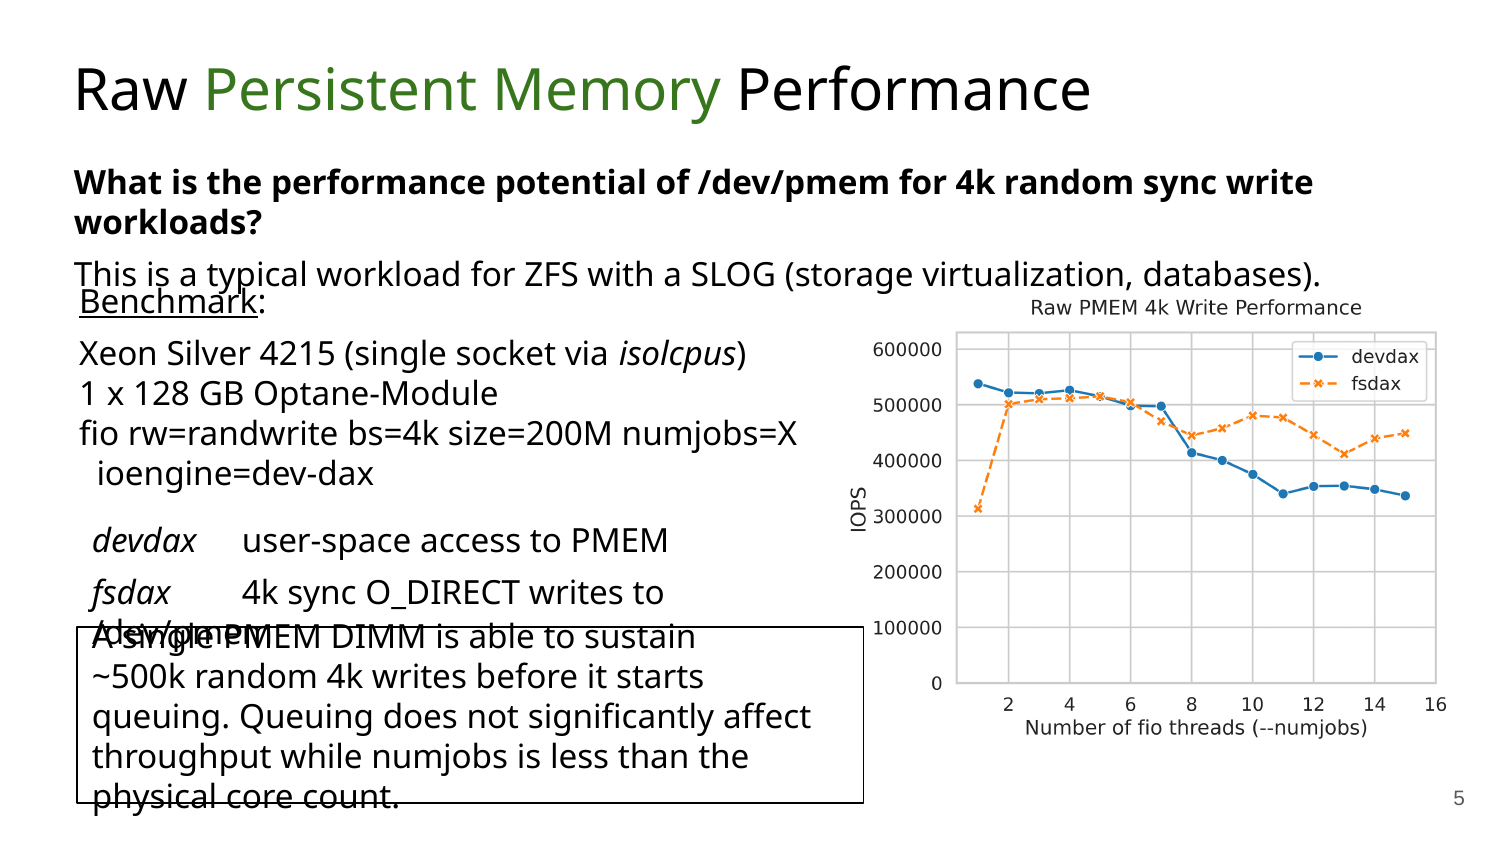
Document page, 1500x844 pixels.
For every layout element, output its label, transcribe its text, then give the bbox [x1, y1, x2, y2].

picture [826, 277, 1469, 760]
text_box What is the performance potential of /dev/pmem for 4k random sync write workloads? This is a typical workload for ZFS with a SLOG (storage virtualization, databases). [58, 146, 1406, 278]
picture [1050, 278, 1058, 284]
text_box A single PMEM DIMM is able to sustain ~500k random 4k writes before it starts queuing. Queuing does not significantly affect throughput while numjobs is less than the physical core count. [76, 626, 864, 804]
title Raw Persistent Memory Performance [58, 37, 1447, 169]
picture [1238, 278, 1246, 284]
picture [879, 278, 889, 284]
picture [979, 278, 988, 284]
picture [1089, 278, 1099, 284]
picture [860, 278, 868, 284]
picture [1198, 278, 1206, 284]
picture [1168, 278, 1176, 284]
text_box devdax user-space access to PMEM fsdax 4k sync O_DIRECT writes to /dev/pmem [76, 503, 864, 599]
picture [998, 278, 1006, 284]
picture [1147, 278, 1157, 284]
picture [1218, 278, 1228, 284]
text_box Benchmark: Xeon Silver 4215 (single socket via isolcpus) 1 x 128 GB Optane-Module fio rw=randwrite bs=4k size=200M numjobs=X ioengine=dev-dax [64, 278, 851, 528]
slide_number <number> [1389, 764, 1480, 830]
